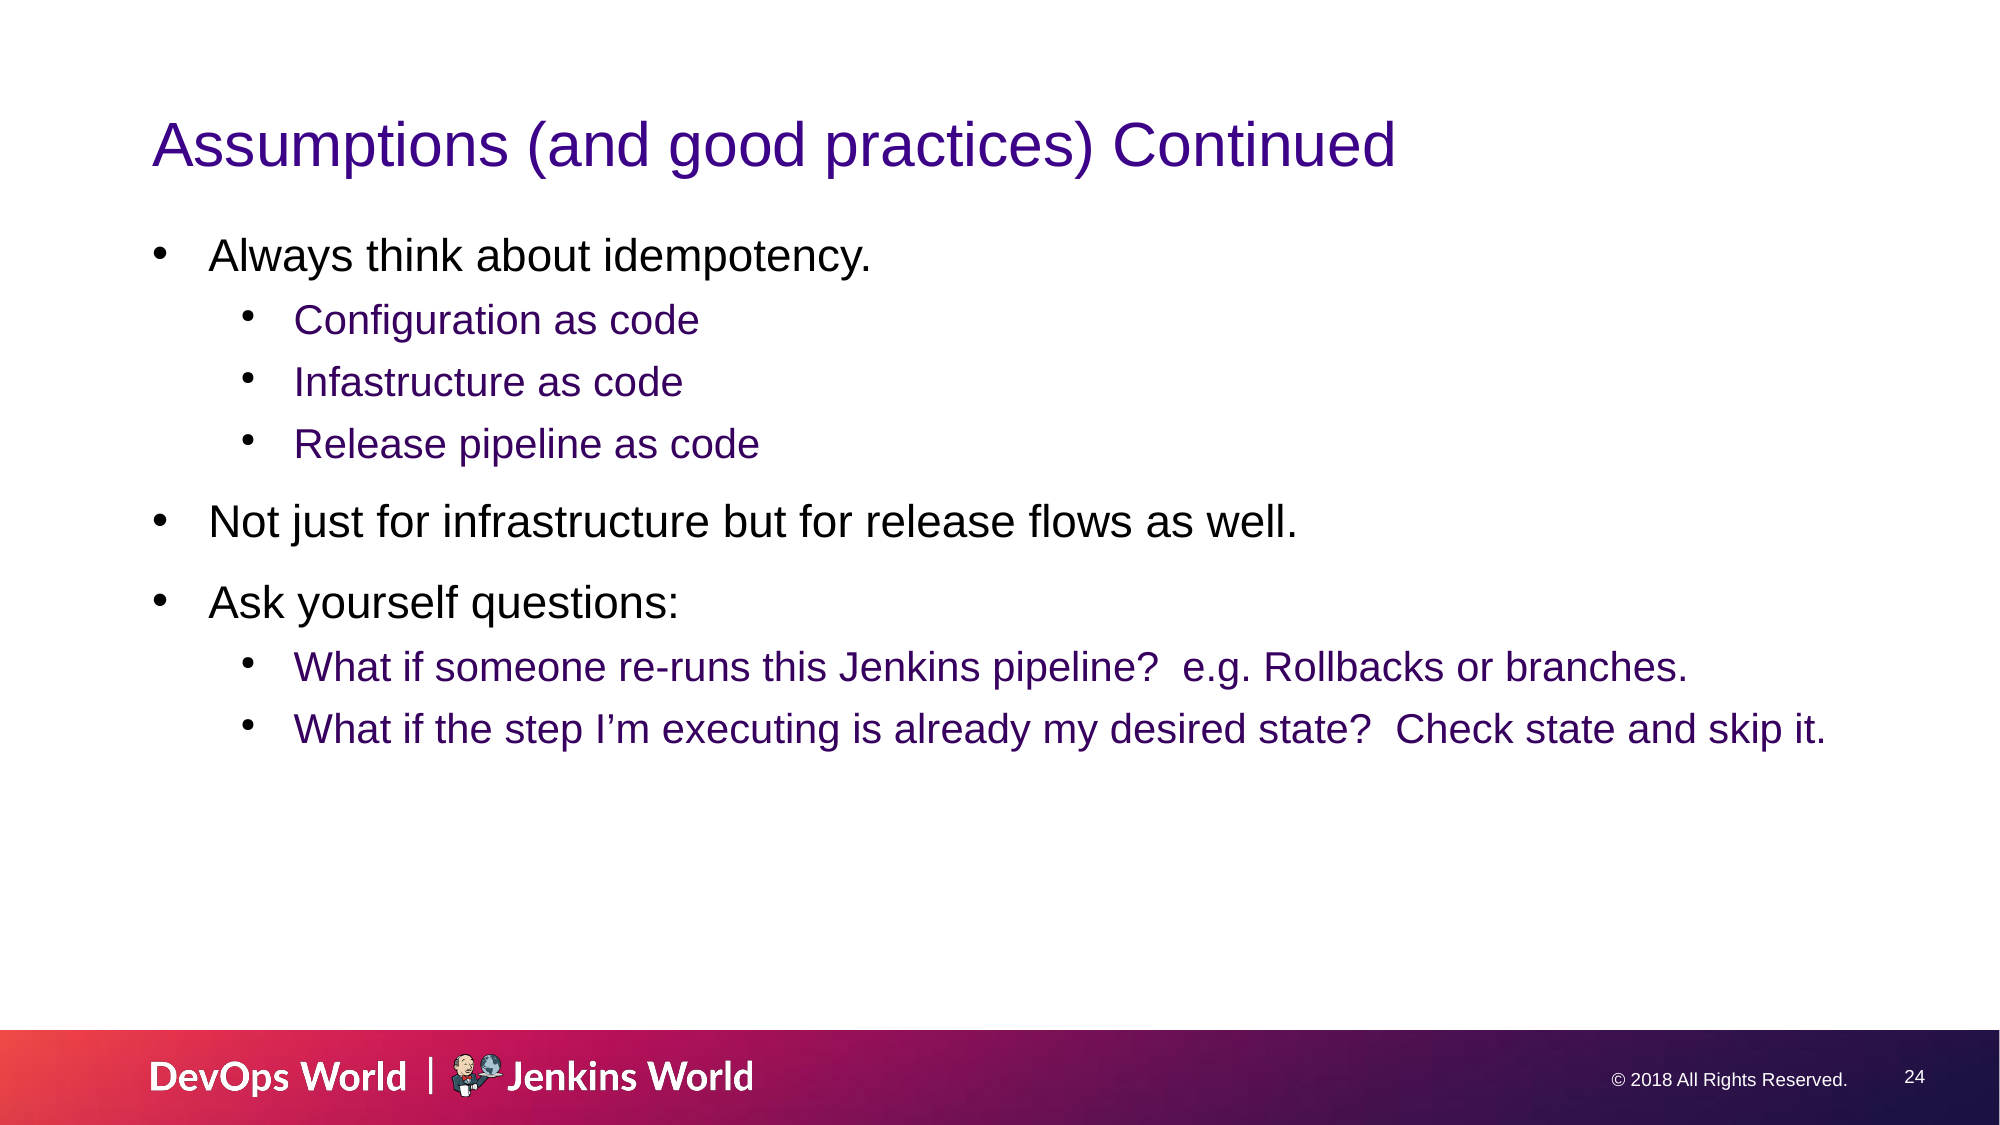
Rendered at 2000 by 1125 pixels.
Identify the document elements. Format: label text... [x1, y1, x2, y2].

picture [0, 1030, 2000, 1125]
list Always think about idempotency. Configuration as code Infastructure as code Release pipeline as code Not just for infrastructure but for release flows as well. Ask yourself questions: What if someone re-runs this Jenkins pipeline? e.g. Rollbacks or branches. What if the step I’m executing is already my desired state? Check state and skip it. [152, 225, 1848, 975]
title Assumptions (and good practices) Continued [152, 60, 1848, 180]
